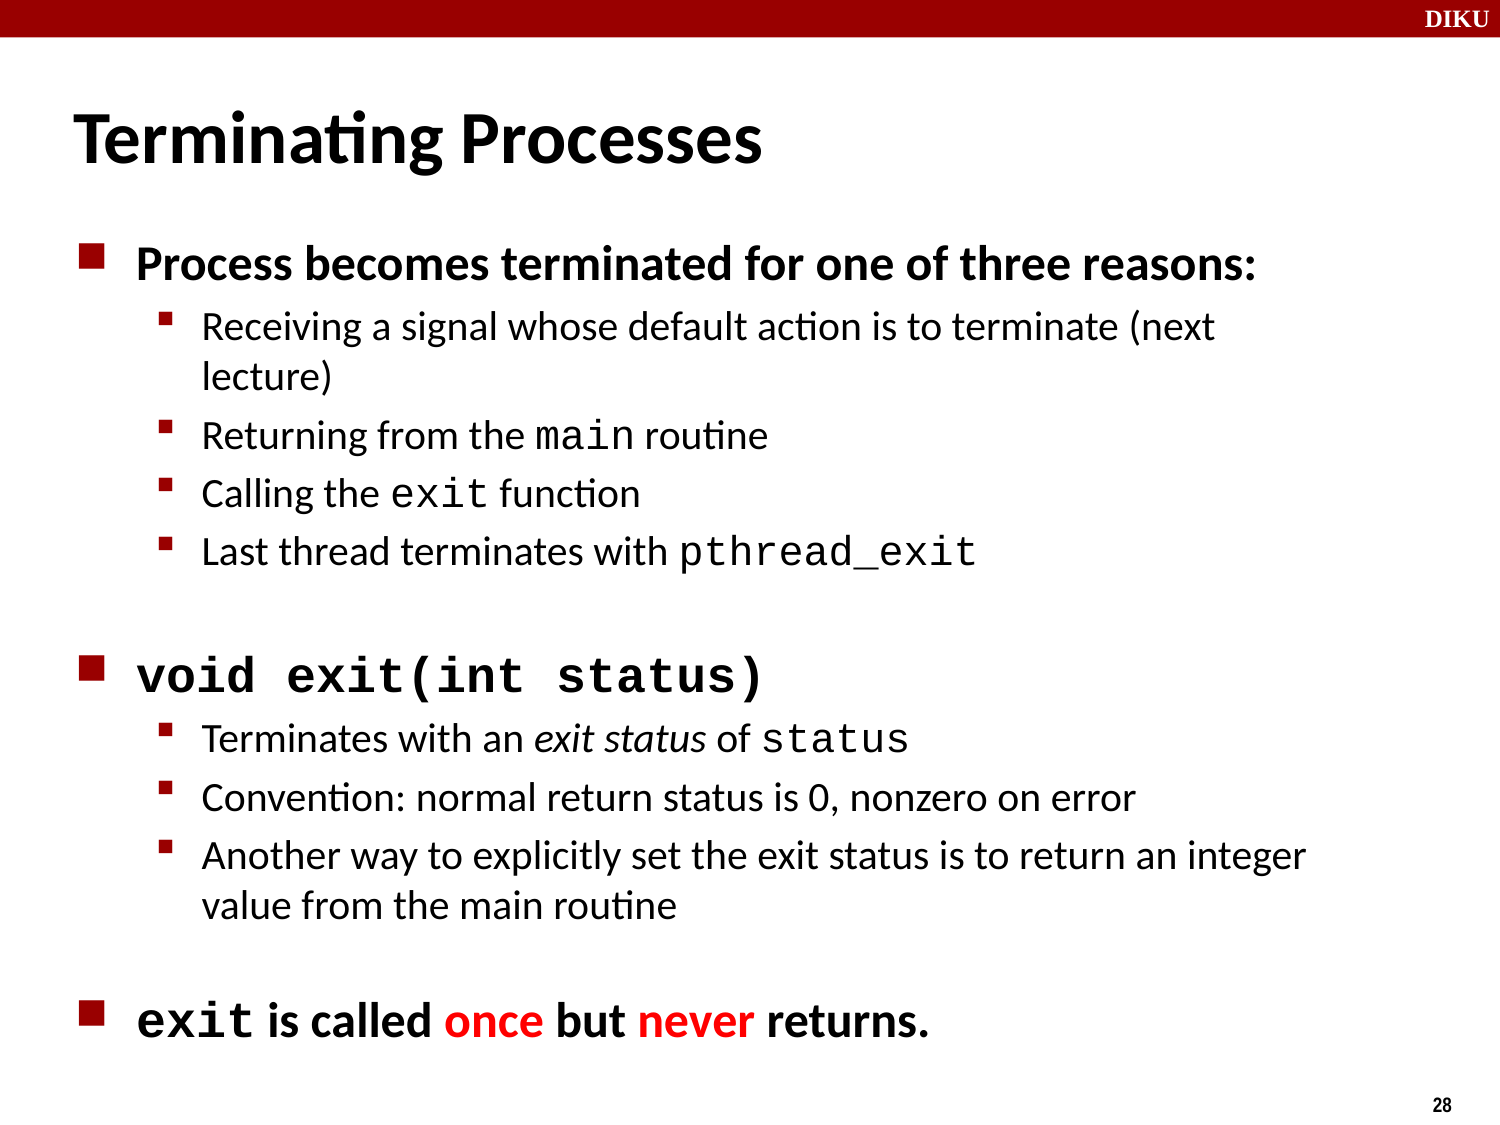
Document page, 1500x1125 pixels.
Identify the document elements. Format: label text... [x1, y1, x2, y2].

text_box Terminating Processes [58, 71, 1304, 197]
text_box Process becomes terminated for one of three reasons: Receiving a signal whose default action is to terminate (next lecture) Returning from the main routine Calling the exit function Last thread terminates with pthread_exit void exit(int status) Terminates with an exit status of status Convention: normal return status is 0, nonzero on error Another way to explicitly set the exit status is to return an integer value from the main routine exit is called once but never returns. [65, 223, 1361, 1059]
